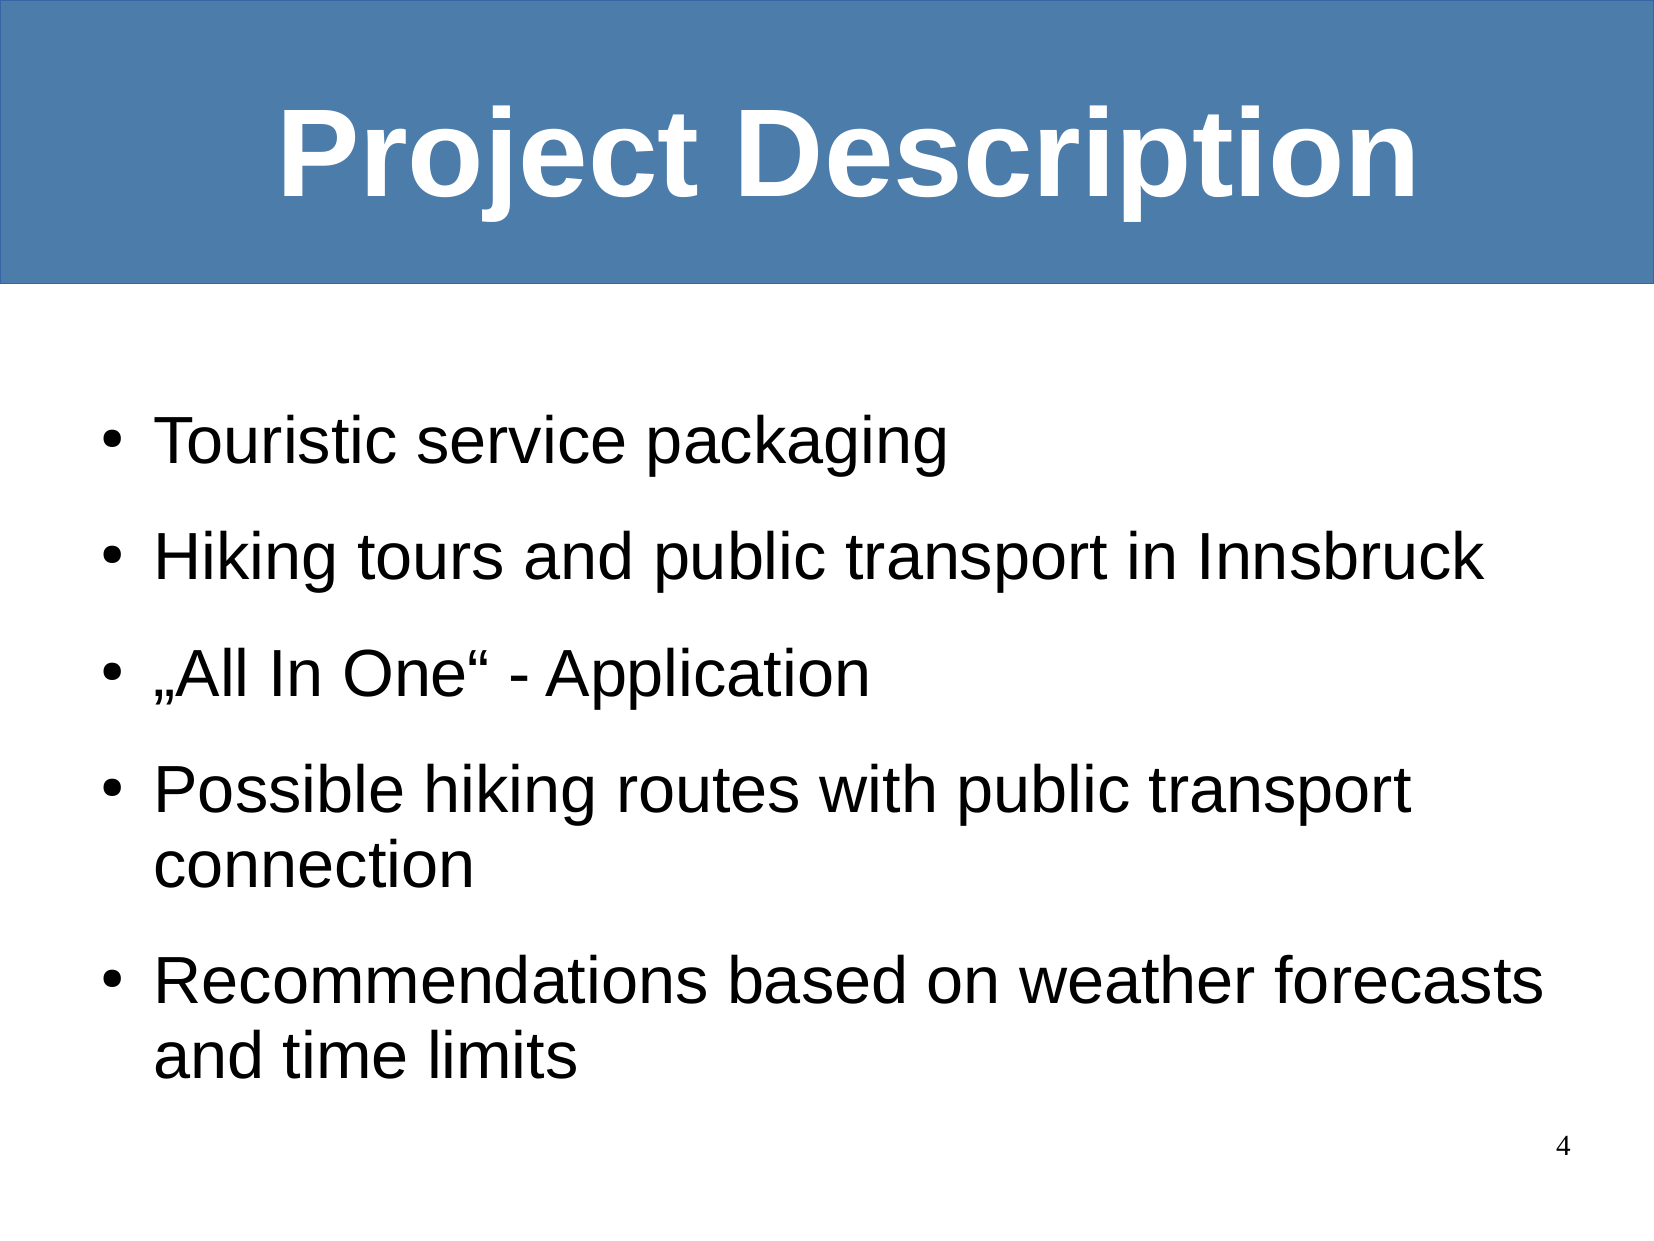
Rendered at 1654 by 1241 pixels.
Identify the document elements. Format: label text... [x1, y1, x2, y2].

list Touristic service packaging Hiking tours and public transport in Innsbruck „All In One“ - Application Possible hiking routes with public transport connection Recommendations based on weather forecasts and time limits [82, 402, 1571, 1123]
title Project Description [82, 49, 1571, 257]
text_box [0, 0, 1654, 284]
